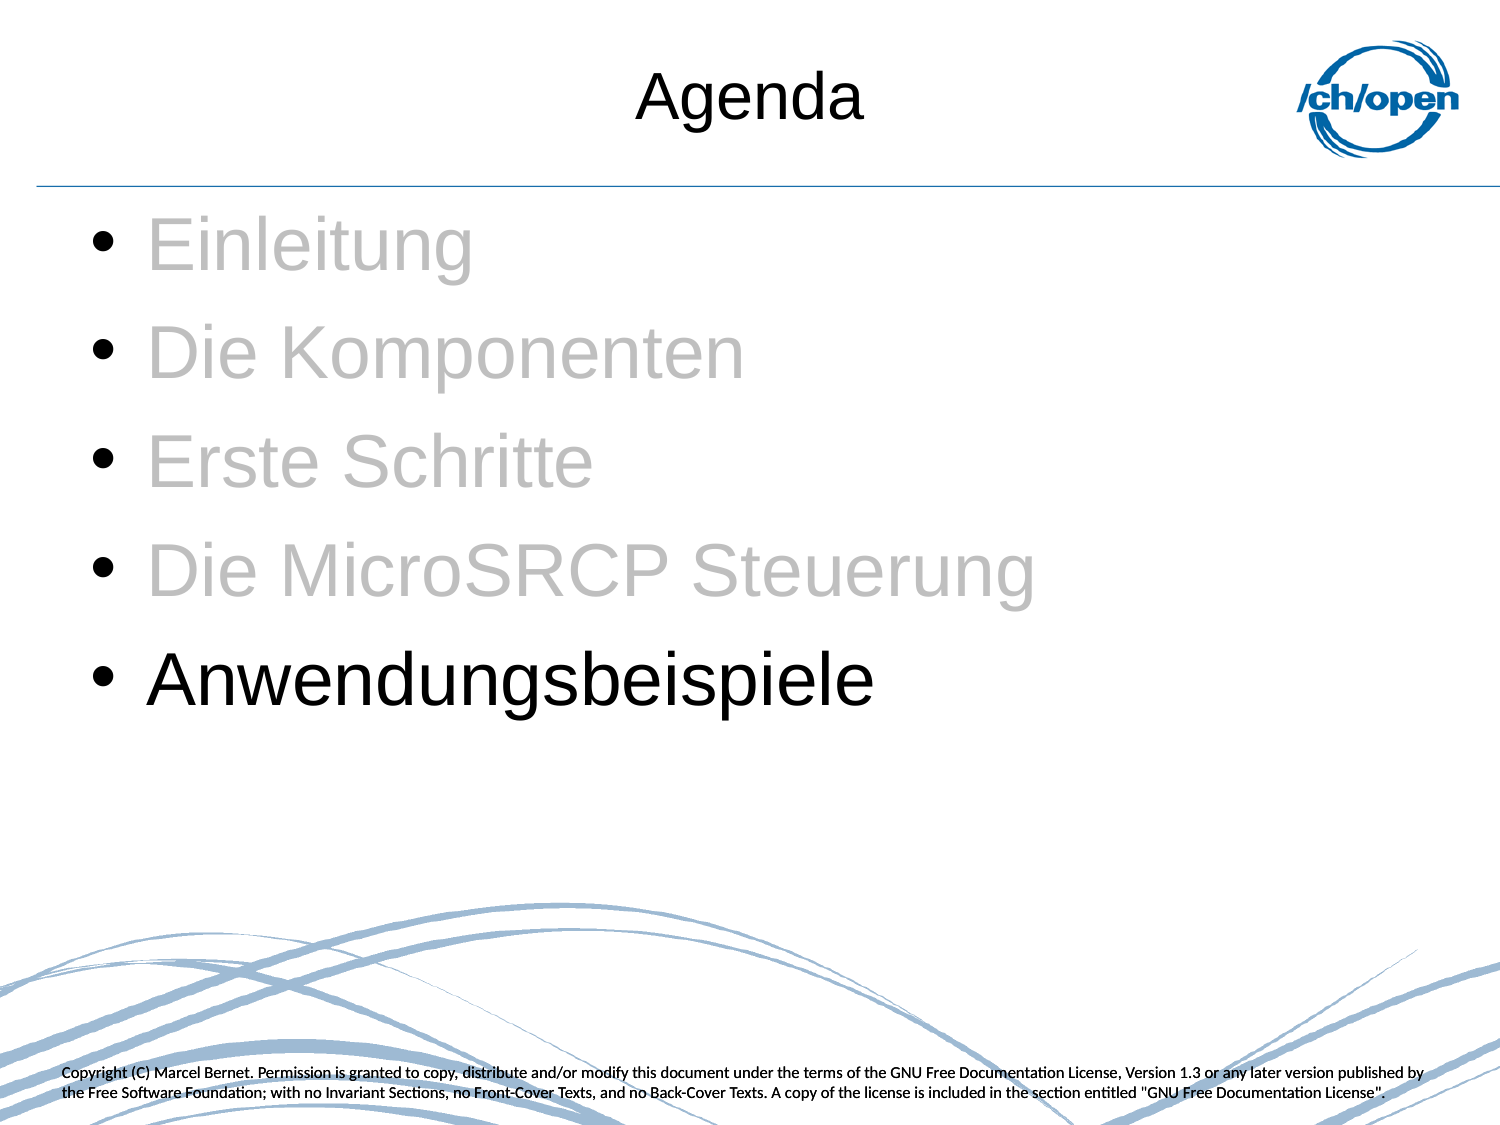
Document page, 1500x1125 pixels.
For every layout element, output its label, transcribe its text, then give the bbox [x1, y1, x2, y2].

title Agenda [75, 45, 1426, 165]
text_box Copyright (C) Marcel Bernet. Permission is granted to copy, distribute and/or modify this document under the terms of the GNU Free Documentation License, Version 1.3 or any later version published by the Free Software Foundation; with no Invariant Sections, no Front-Cover Texts, and no Back-Cover Texts. A copy of the license is included in the section entitled "GNU Free Documentation License". [46, 1054, 1454, 1111]
list Einleitung Die Komponenten Erste Schritte Die MicroSRCP Steuerung Anwendungsbeispiele [75, 187, 1426, 1005]
